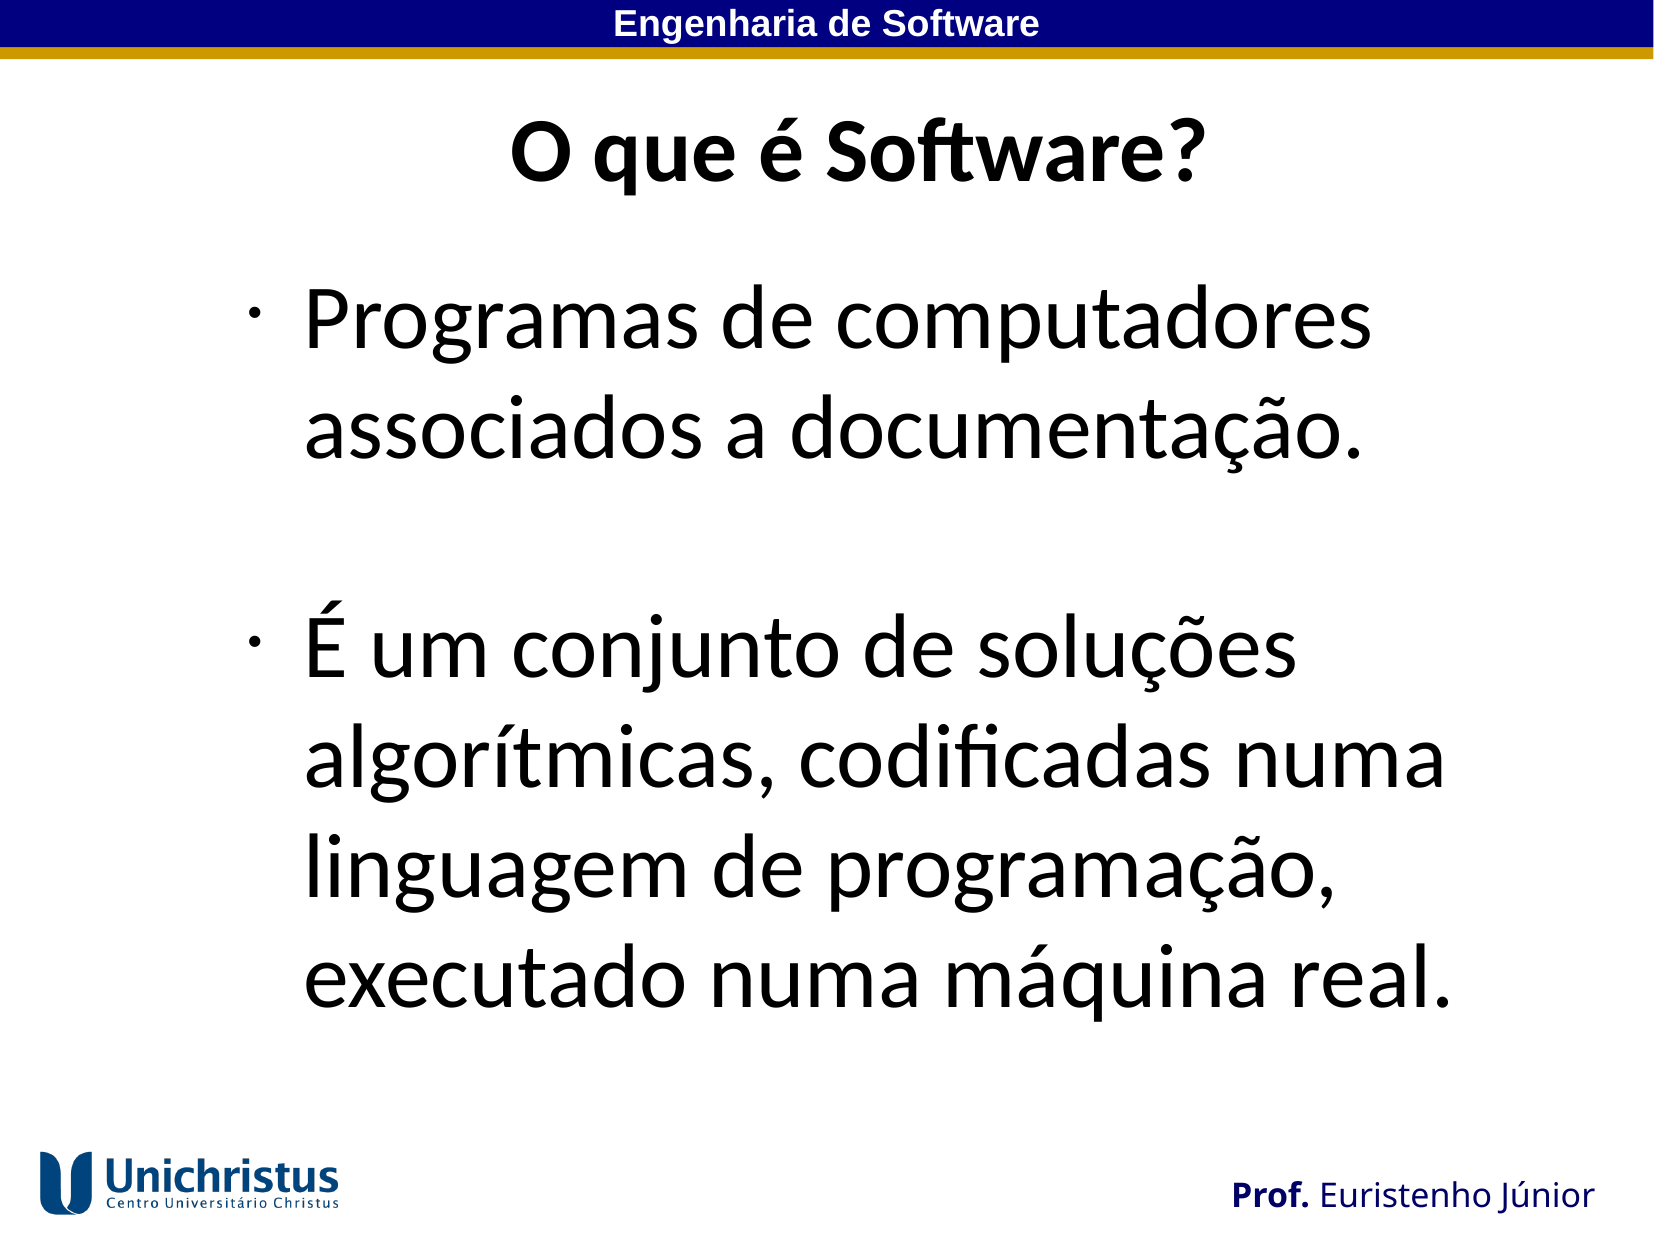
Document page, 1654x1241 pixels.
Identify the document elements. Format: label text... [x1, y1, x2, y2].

list Programas de computadores associados a documentação. É um conjunto de soluções algorítmicas, codificadas numa linguagem de programação, executado numa máquina real. [232, 249, 1583, 1054]
picture [35, 1148, 343, 1217]
text_box [0, 48, 1654, 60]
text_box Prof. Euristenho Júnior [1216, 1163, 1654, 1224]
text_box Engenharia de Software [0, 0, 1654, 48]
title O que é Software? [219, 82, 1501, 265]
